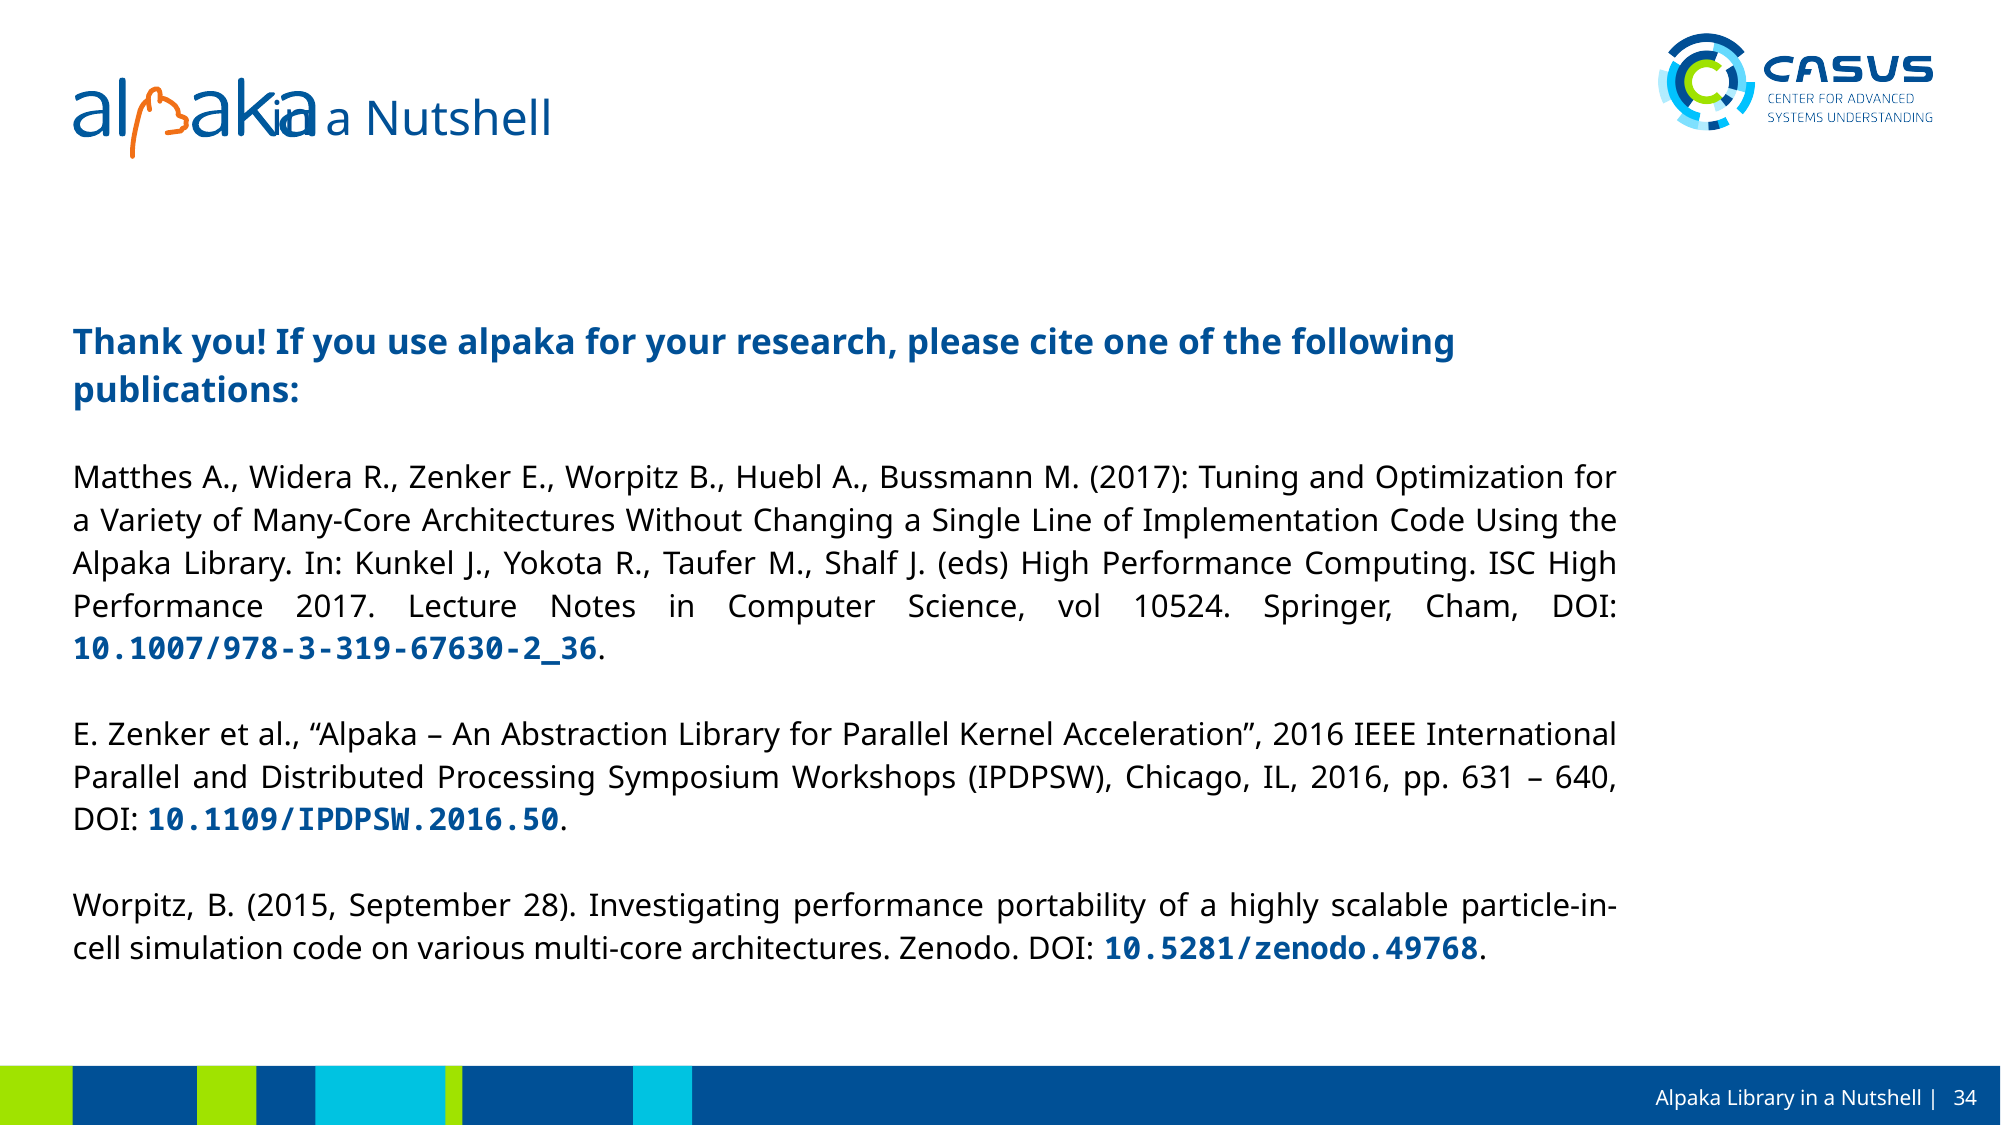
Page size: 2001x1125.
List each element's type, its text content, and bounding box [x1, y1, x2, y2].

picture [72, 76, 317, 160]
title in a Nutshell [317, 82, 709, 151]
list Thank you! If you use alpaka for your research, please cite one of the following publications: Matthes A., Widera R., Zenker E., Worpitz B., Huebl A., Bussmann M. (2017): Tuning and Optimization for a Variety of Many-Core Architectures Without Changing a Single Line of Implementation Code Using the Alpaka Library. In: Kunkel J., Yokota R., Taufer M., Shalf J. (eds) High Performance Computing. ISC High Performance 2017. Lecture Notes in Computer Science, vol 10524. Springer, Cham, DOI: 10.1007/978-3-319-67630-2_36. E. Zenker et al., “Alpaka – An Abstraction Library for Parallel Kernel Acceleration”, 2016 IEEE International Parallel and Distributed Processing Symposium Workshops (IPDPSW), Chicago, IL, 2016, pp. 631 – 640, DOI: 10.1109/IPDPSW.2016.50. Worpitz, B. (2015, September 28). Investigating performance portability of a highly scalable particle-in-cell simulation code on various multi-core architectures. Zenodo. DOI: 10.5281/zenodo.49768. [72, 316, 1620, 979]
picture [1658, 33, 1933, 131]
